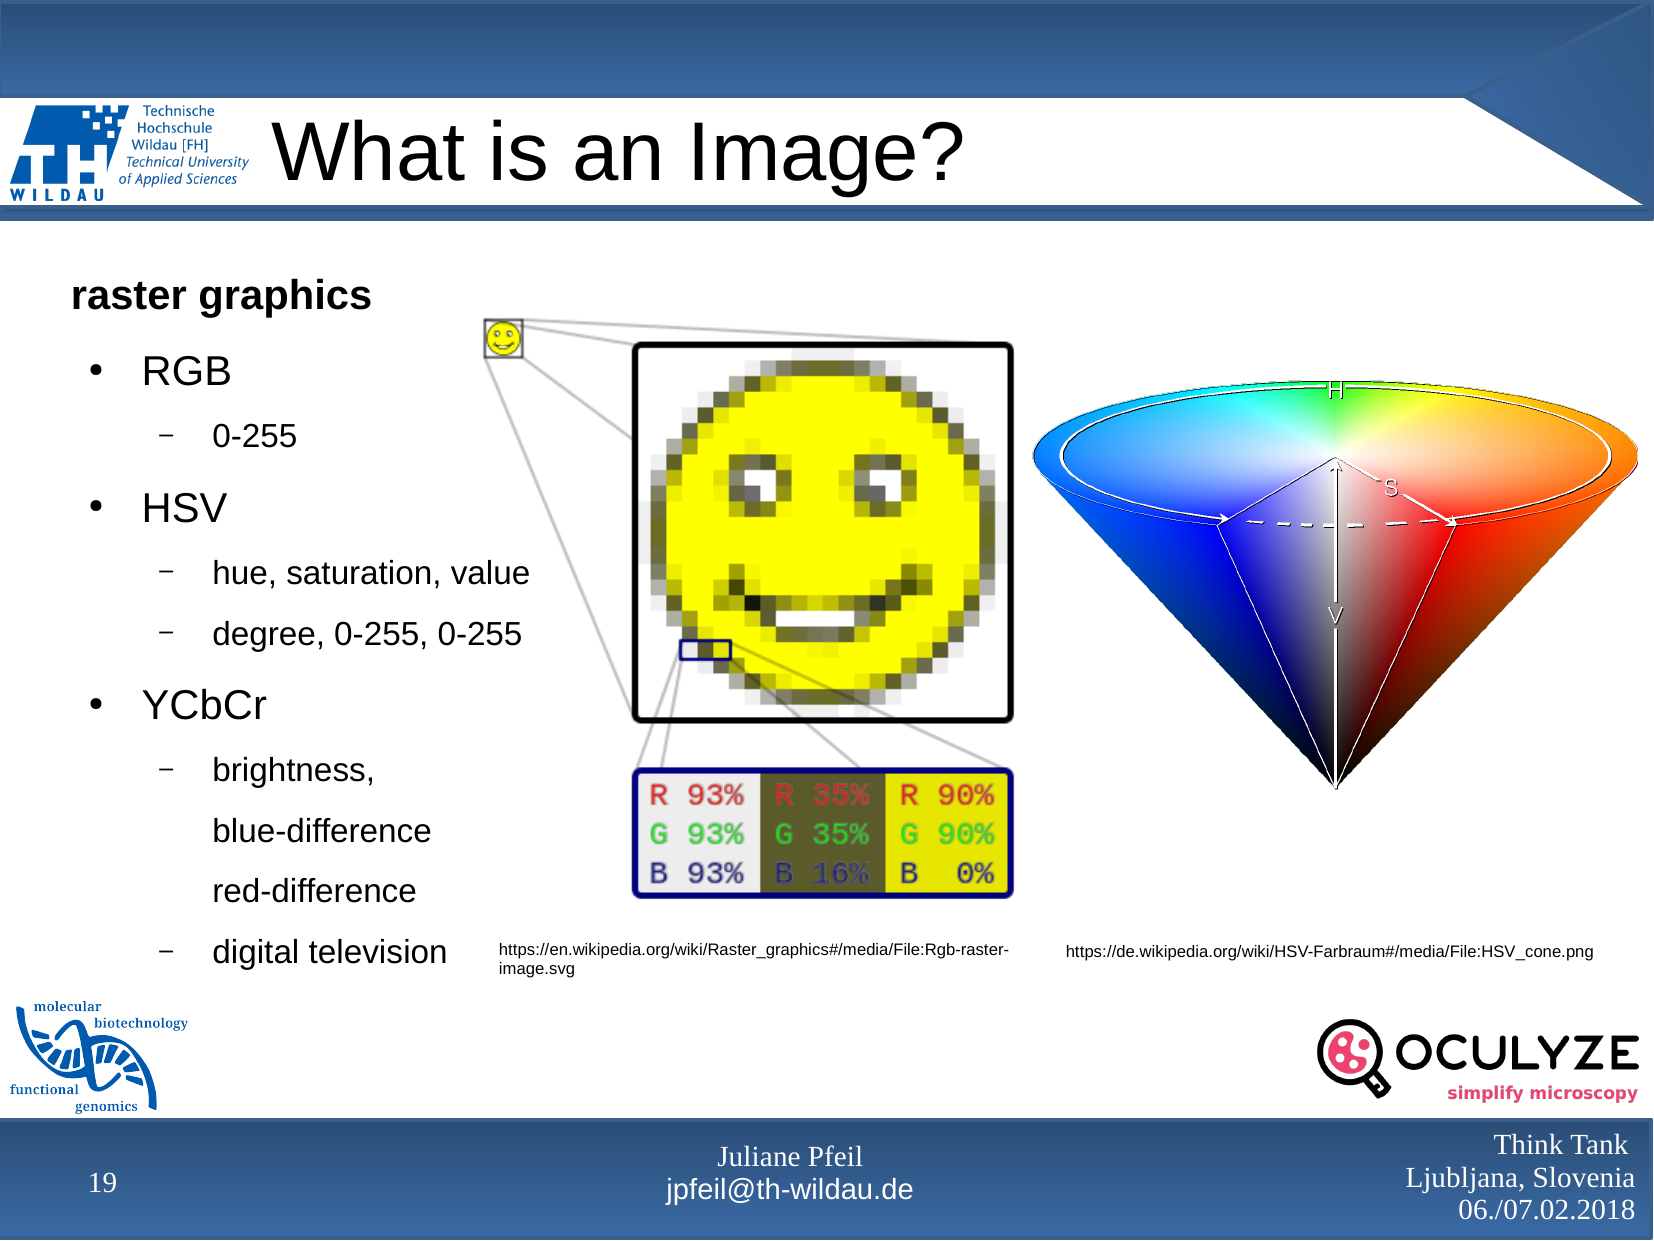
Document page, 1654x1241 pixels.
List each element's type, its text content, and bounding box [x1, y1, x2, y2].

list raster graphics RGB 0-255 HSV hue, saturation, value degree, 0-255, 0-255 YCbCr brightness, blue-difference red-difference digital television [70, 271, 1559, 991]
text_box https://en.wikipedia.org/wiki/Raster_graphics#/media/File:Rgb-raster-image.svg [484, 933, 1094, 990]
picture [1315, 1017, 1642, 1108]
title What is an Image? [271, 95, 1466, 207]
picture [460, 295, 1638, 921]
picture [10, 105, 249, 201]
picture [10, 1001, 188, 1114]
text_box https://de.wikipedia.org/wiki/HSV-Farbraum#/media/File:HSV_cone.png [1051, 935, 1619, 993]
